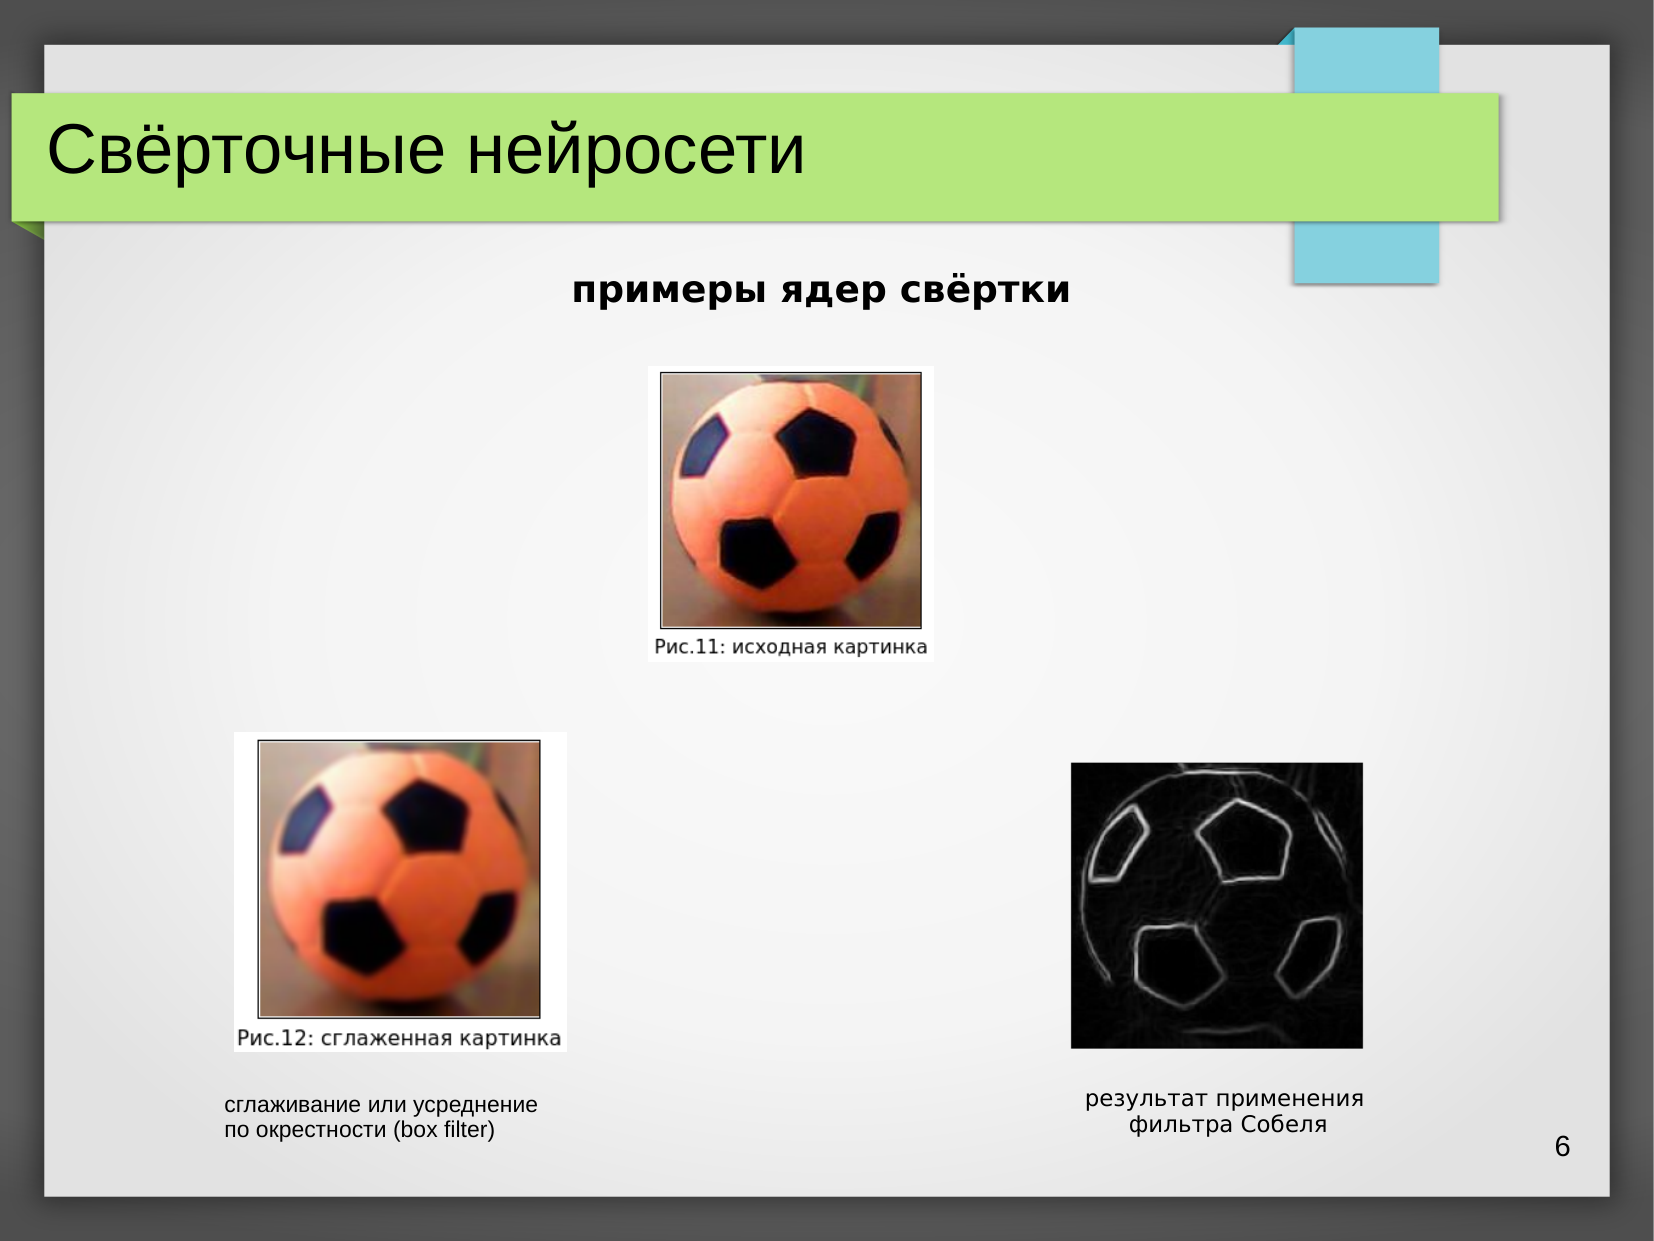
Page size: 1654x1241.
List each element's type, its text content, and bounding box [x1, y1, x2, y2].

picture [0, 0, 1654, 1241]
title Свёрточные нейросети [46, 109, 1499, 190]
subtitle сглаживание или усреднение по окрестности (box ﬁlter) [224, 1074, 579, 1159]
text_box результат применения фильтра Собеля [1062, 1077, 1394, 1146]
text_box примеры ядер свёртки [556, 260, 1087, 319]
